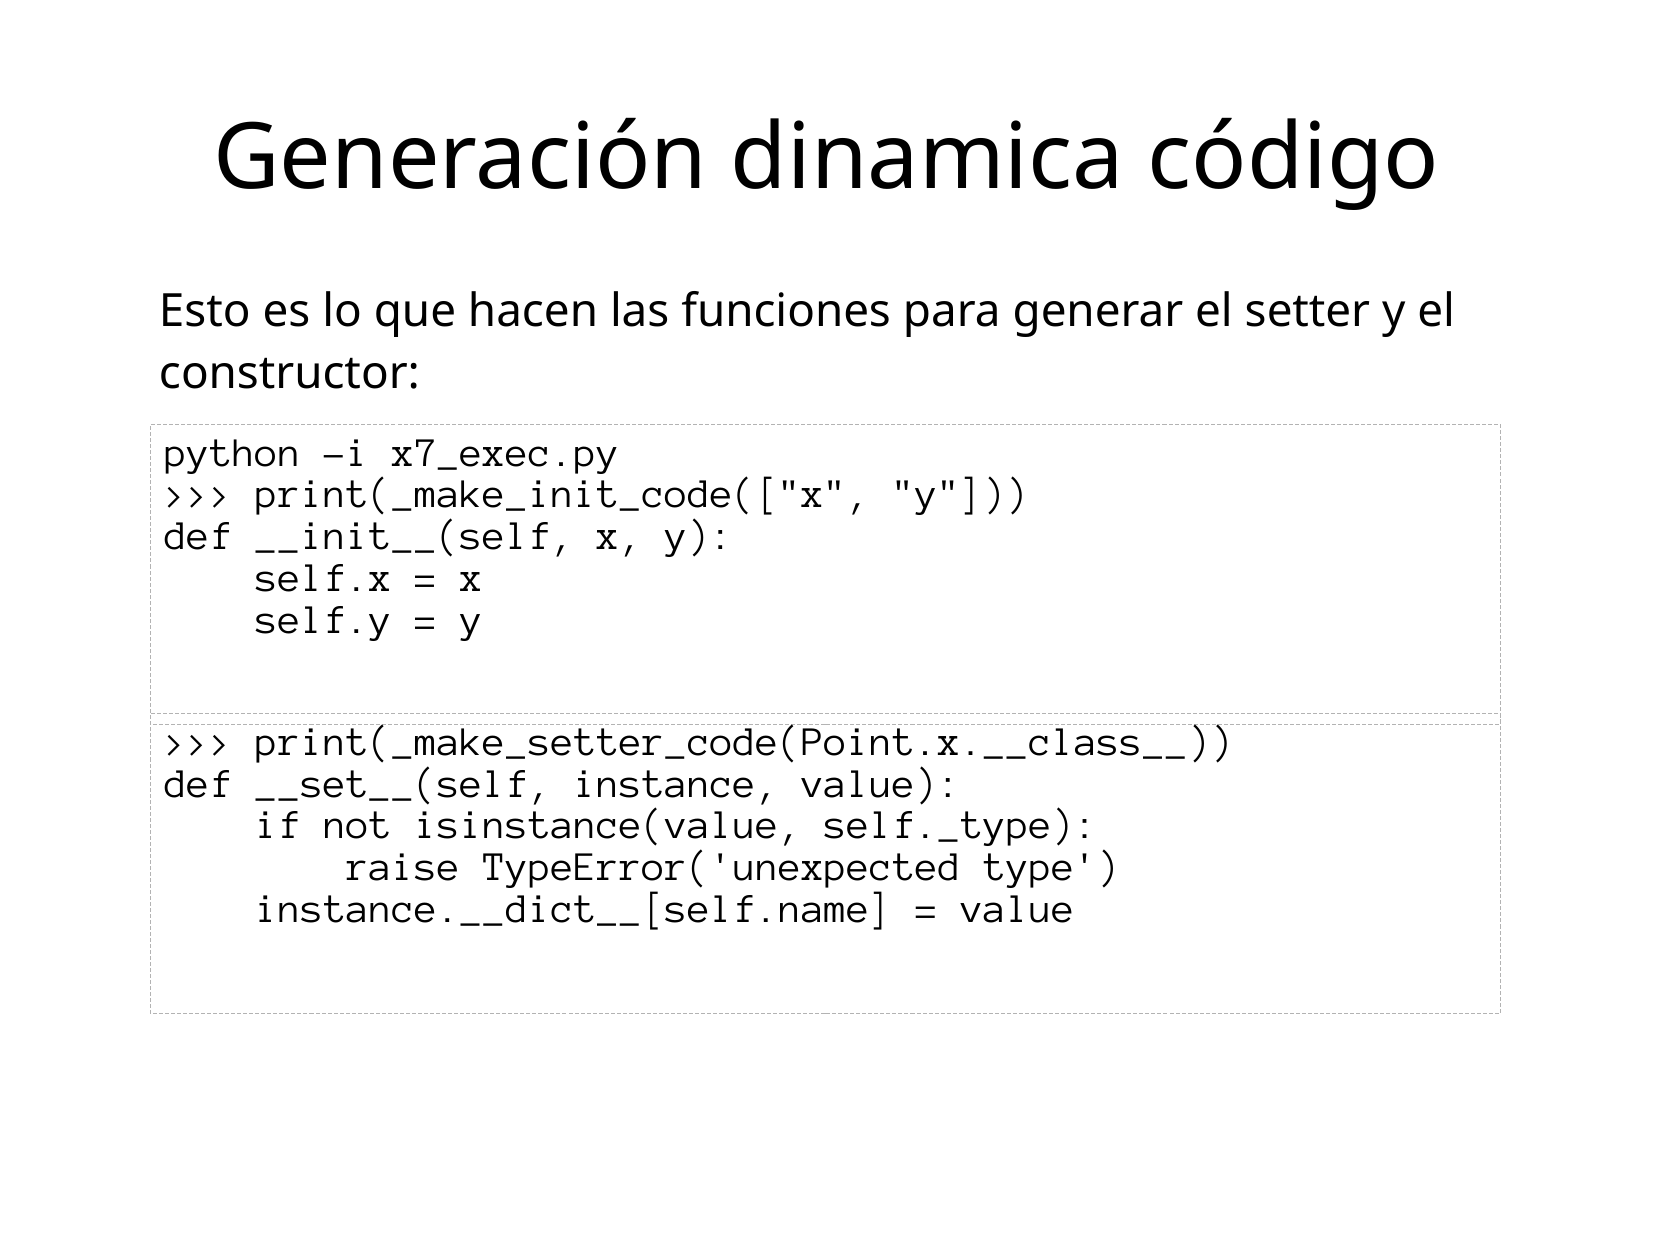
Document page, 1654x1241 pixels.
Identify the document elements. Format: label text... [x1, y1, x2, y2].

title Generación dinamica código [82, 49, 1571, 257]
text_box >>> print(_make_setter_code(Point.x.__class__)) def __set__(self, instance, value): if not isinstance(value, self._type): raise TypeError('unexpected type') instance.__dict__[self.name] = value [150, 713, 1501, 938]
text_box python -i x7_exec.py >>> print(_make_init_code(["x", "y"])) def __init__(self, x, y): self.x = x self.y = y [150, 424, 1501, 649]
text_box Esto es lo que hacen las funciones para generar el setter y el constructor: [144, 270, 1495, 393]
